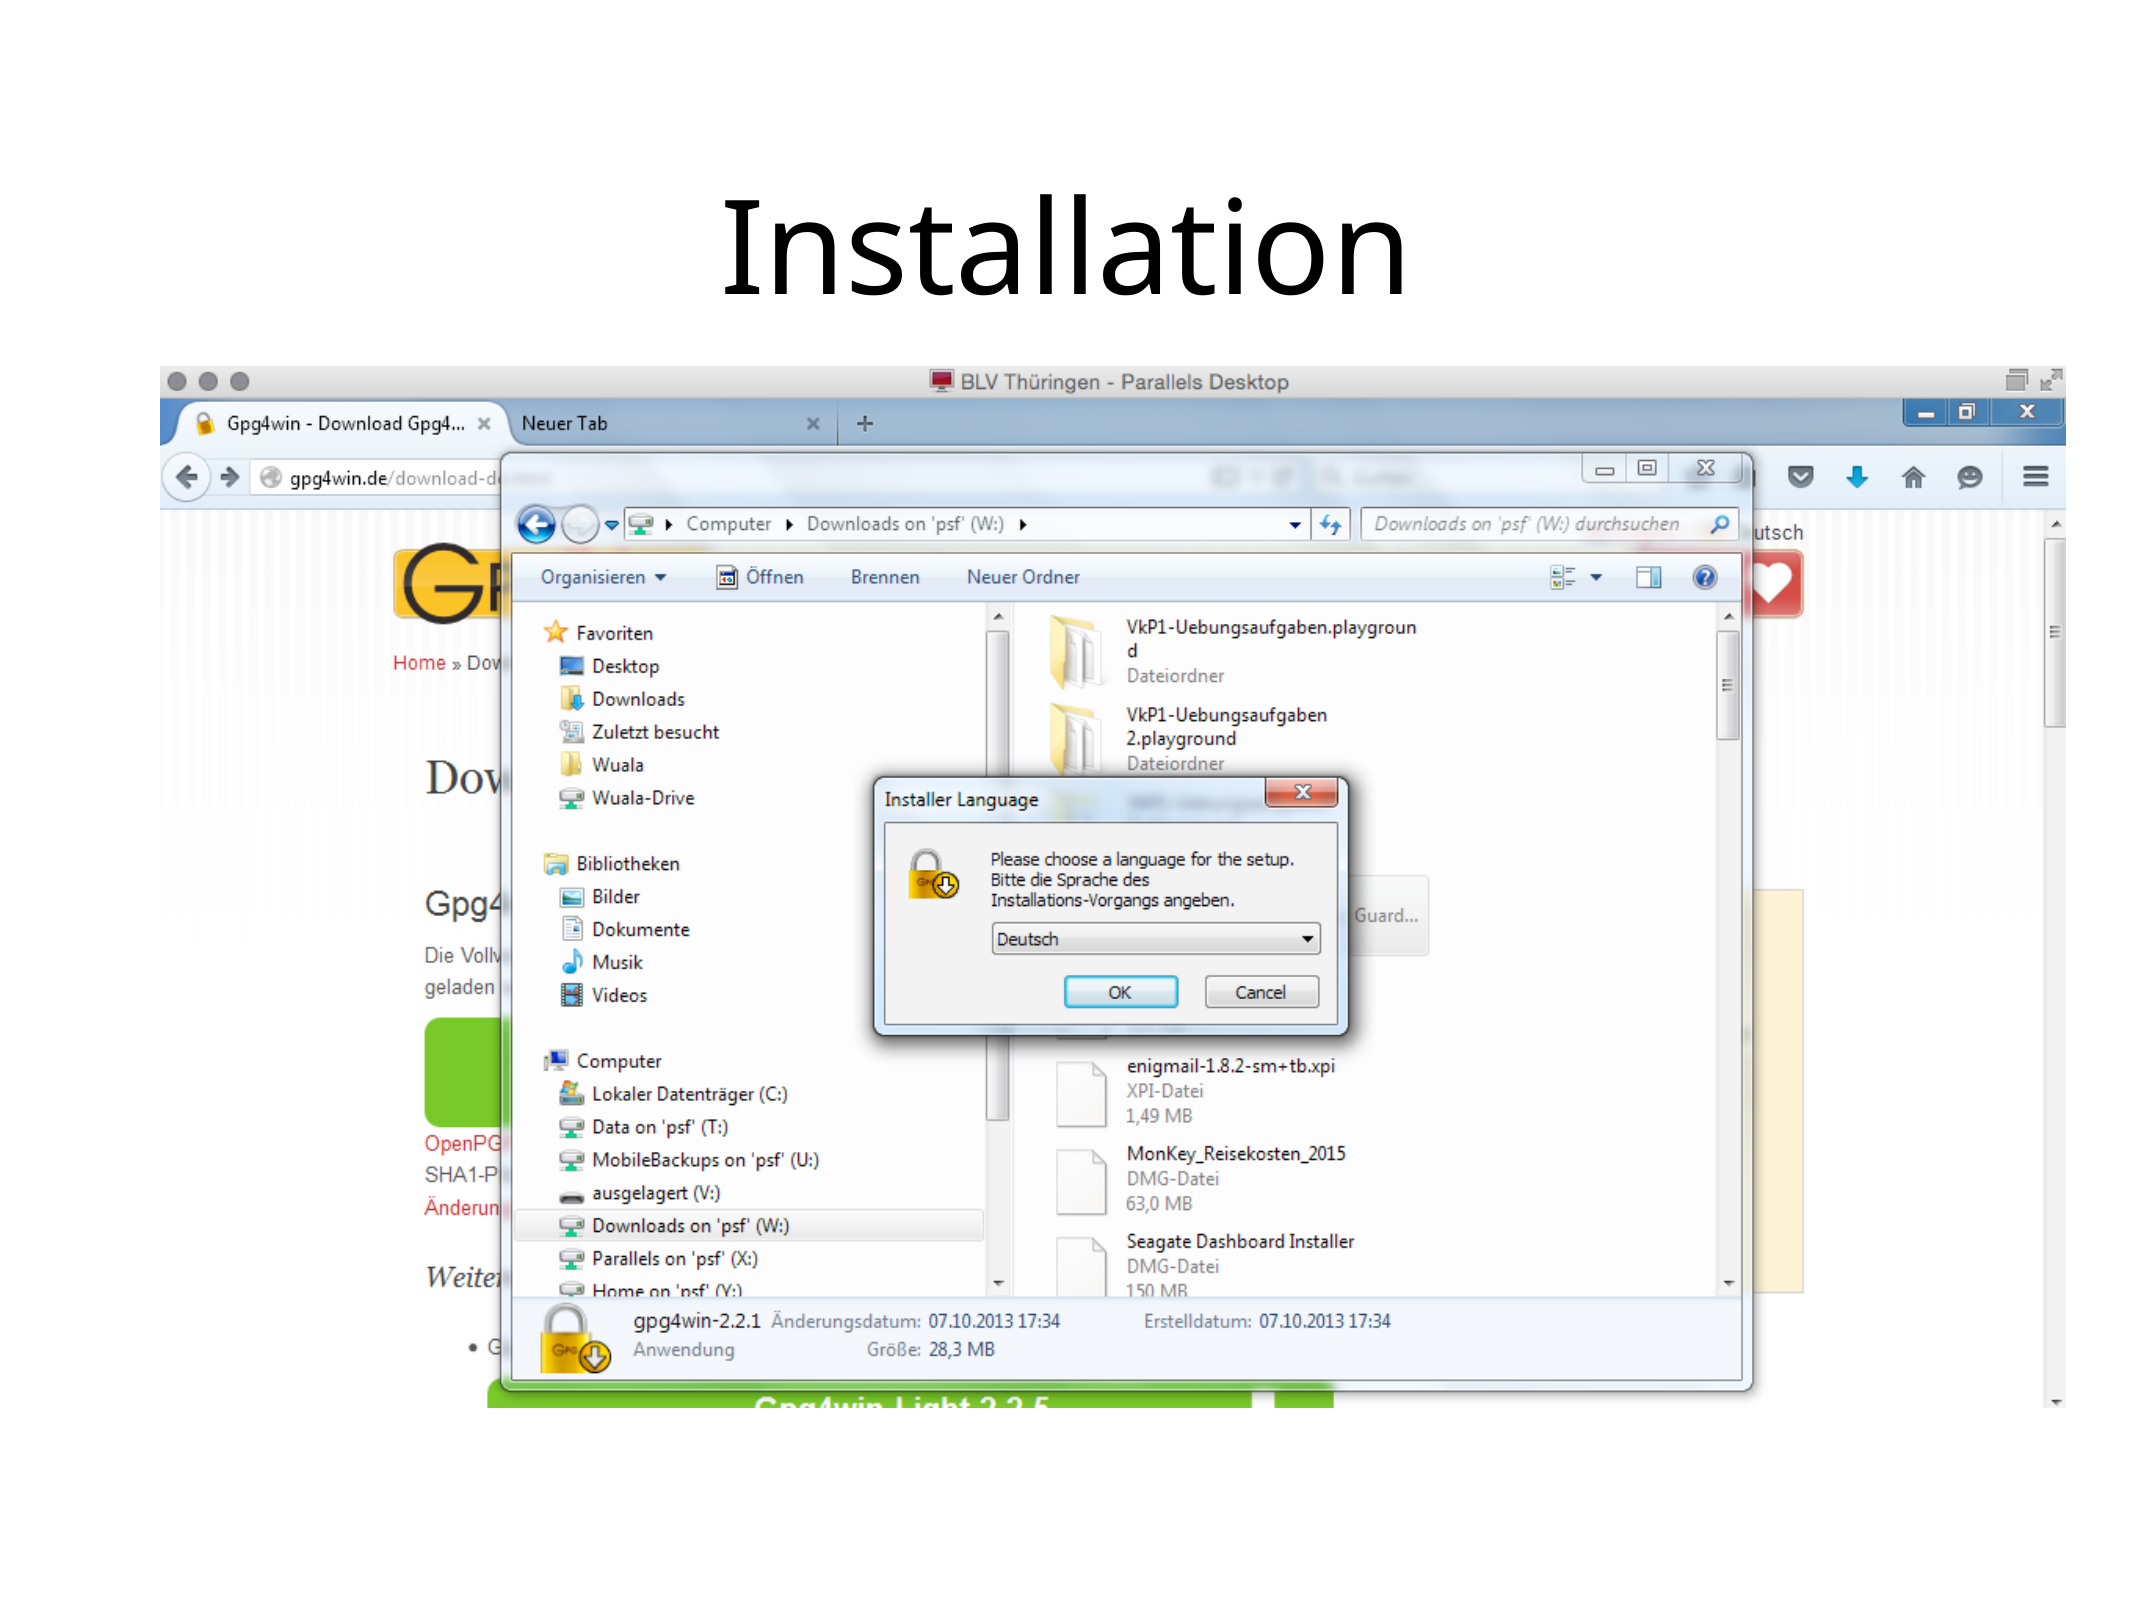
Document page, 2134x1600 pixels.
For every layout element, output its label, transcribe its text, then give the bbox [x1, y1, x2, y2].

picture [160, 366, 2066, 1408]
title Installation [208, 41, 1925, 366]
